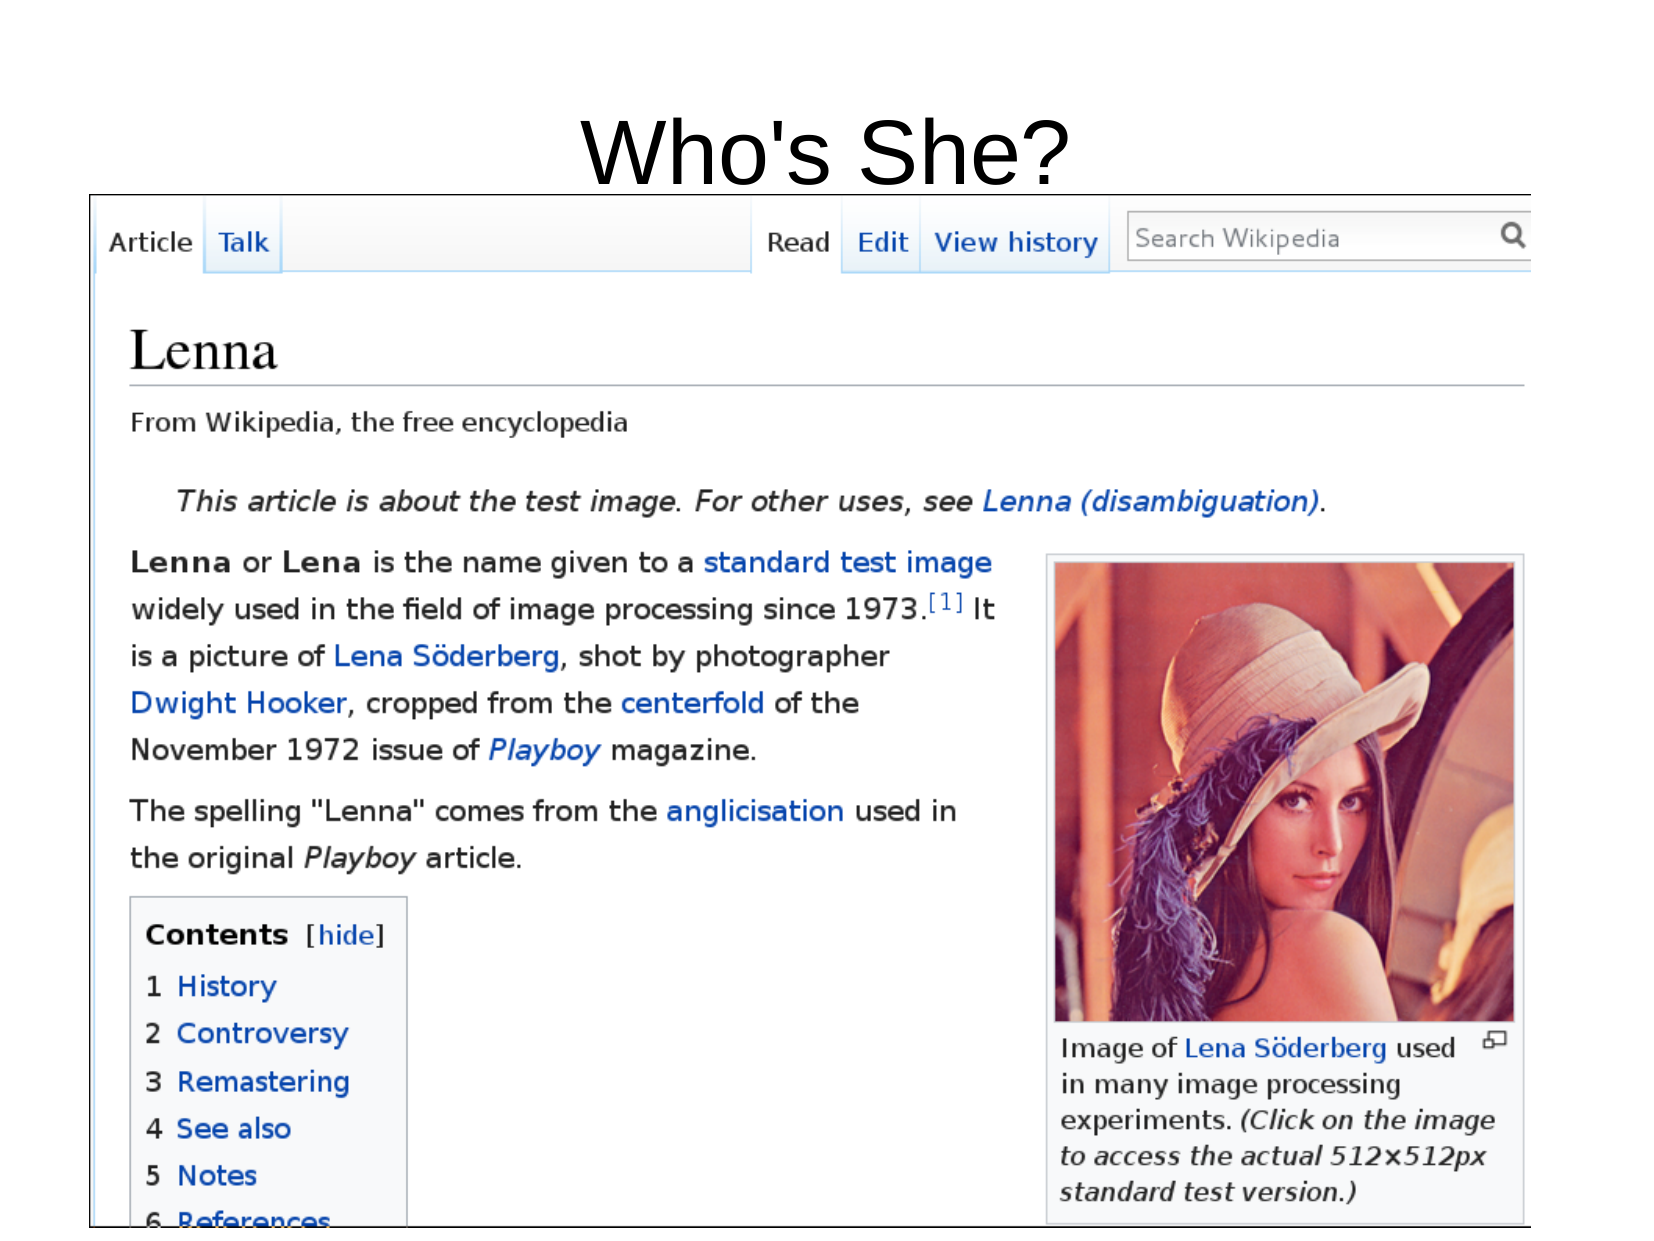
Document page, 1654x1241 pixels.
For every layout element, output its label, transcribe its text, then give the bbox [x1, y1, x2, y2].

picture [89, 194, 1531, 1228]
title Who's She? [82, 49, 1571, 257]
